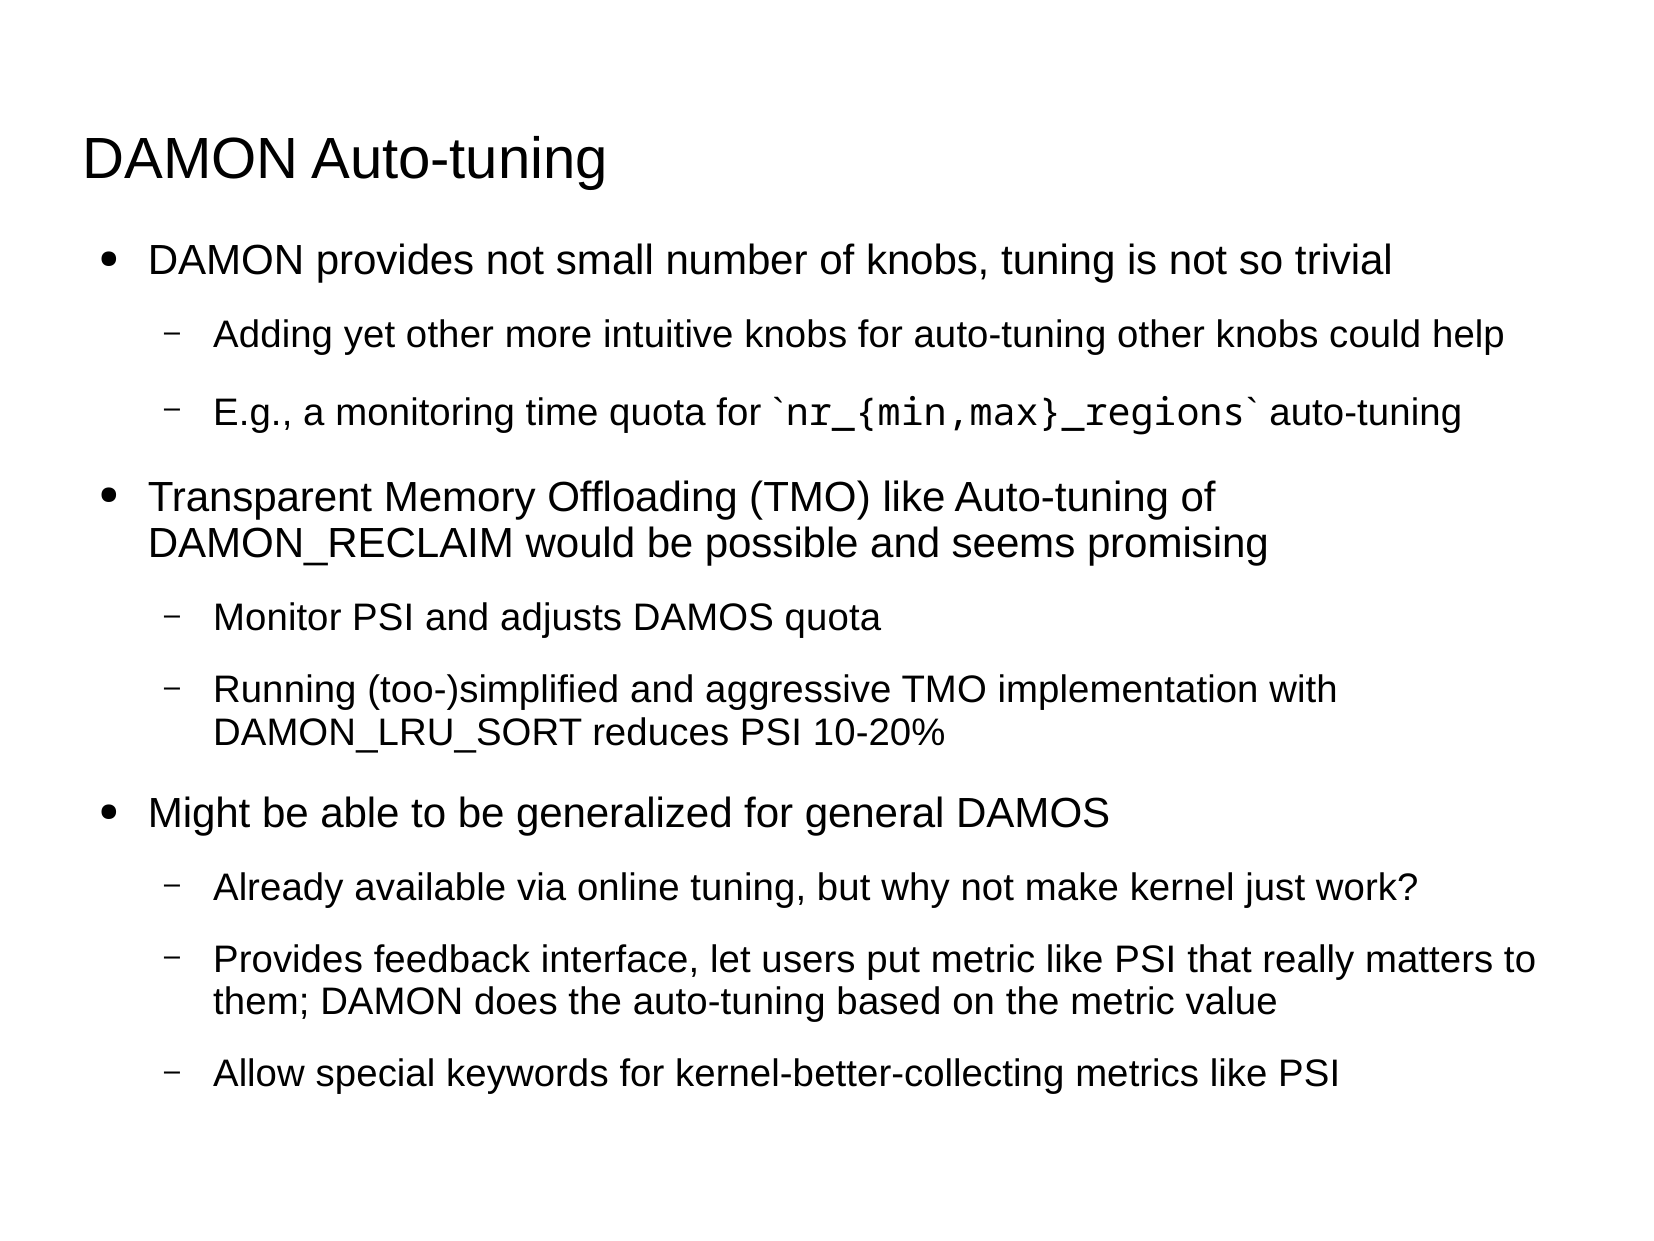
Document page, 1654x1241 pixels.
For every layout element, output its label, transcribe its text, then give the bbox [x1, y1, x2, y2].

title DAMON Auto-tuning [82, 108, 1571, 210]
list DAMON provides not small number of knobs, tuning is not so trivial Adding yet other more intuitive knobs for auto-tuning other knobs could help E.g., a monitoring time quota for `nr_{min,max}_regions` auto-tuning Transparent Memory Offloading (TMO) like Auto-tuning of DAMON_RECLAIM would be possible and seems promising Monitor PSI and adjusts DAMOS quota Running (too-)simplified and aggressive TMO implementation with DAMON_LRU_SORT reduces PSI 10-20% Might be able to be generalized for general DAMOS Already available via online tuning, but why not make kernel just work? Provides feedback interface, let users put metric like PSI that really matters to them; DAMON does the auto-tuning based on the metric value Allow special keywords for kernel-better-collecting metrics like PSI [82, 236, 1571, 1111]
